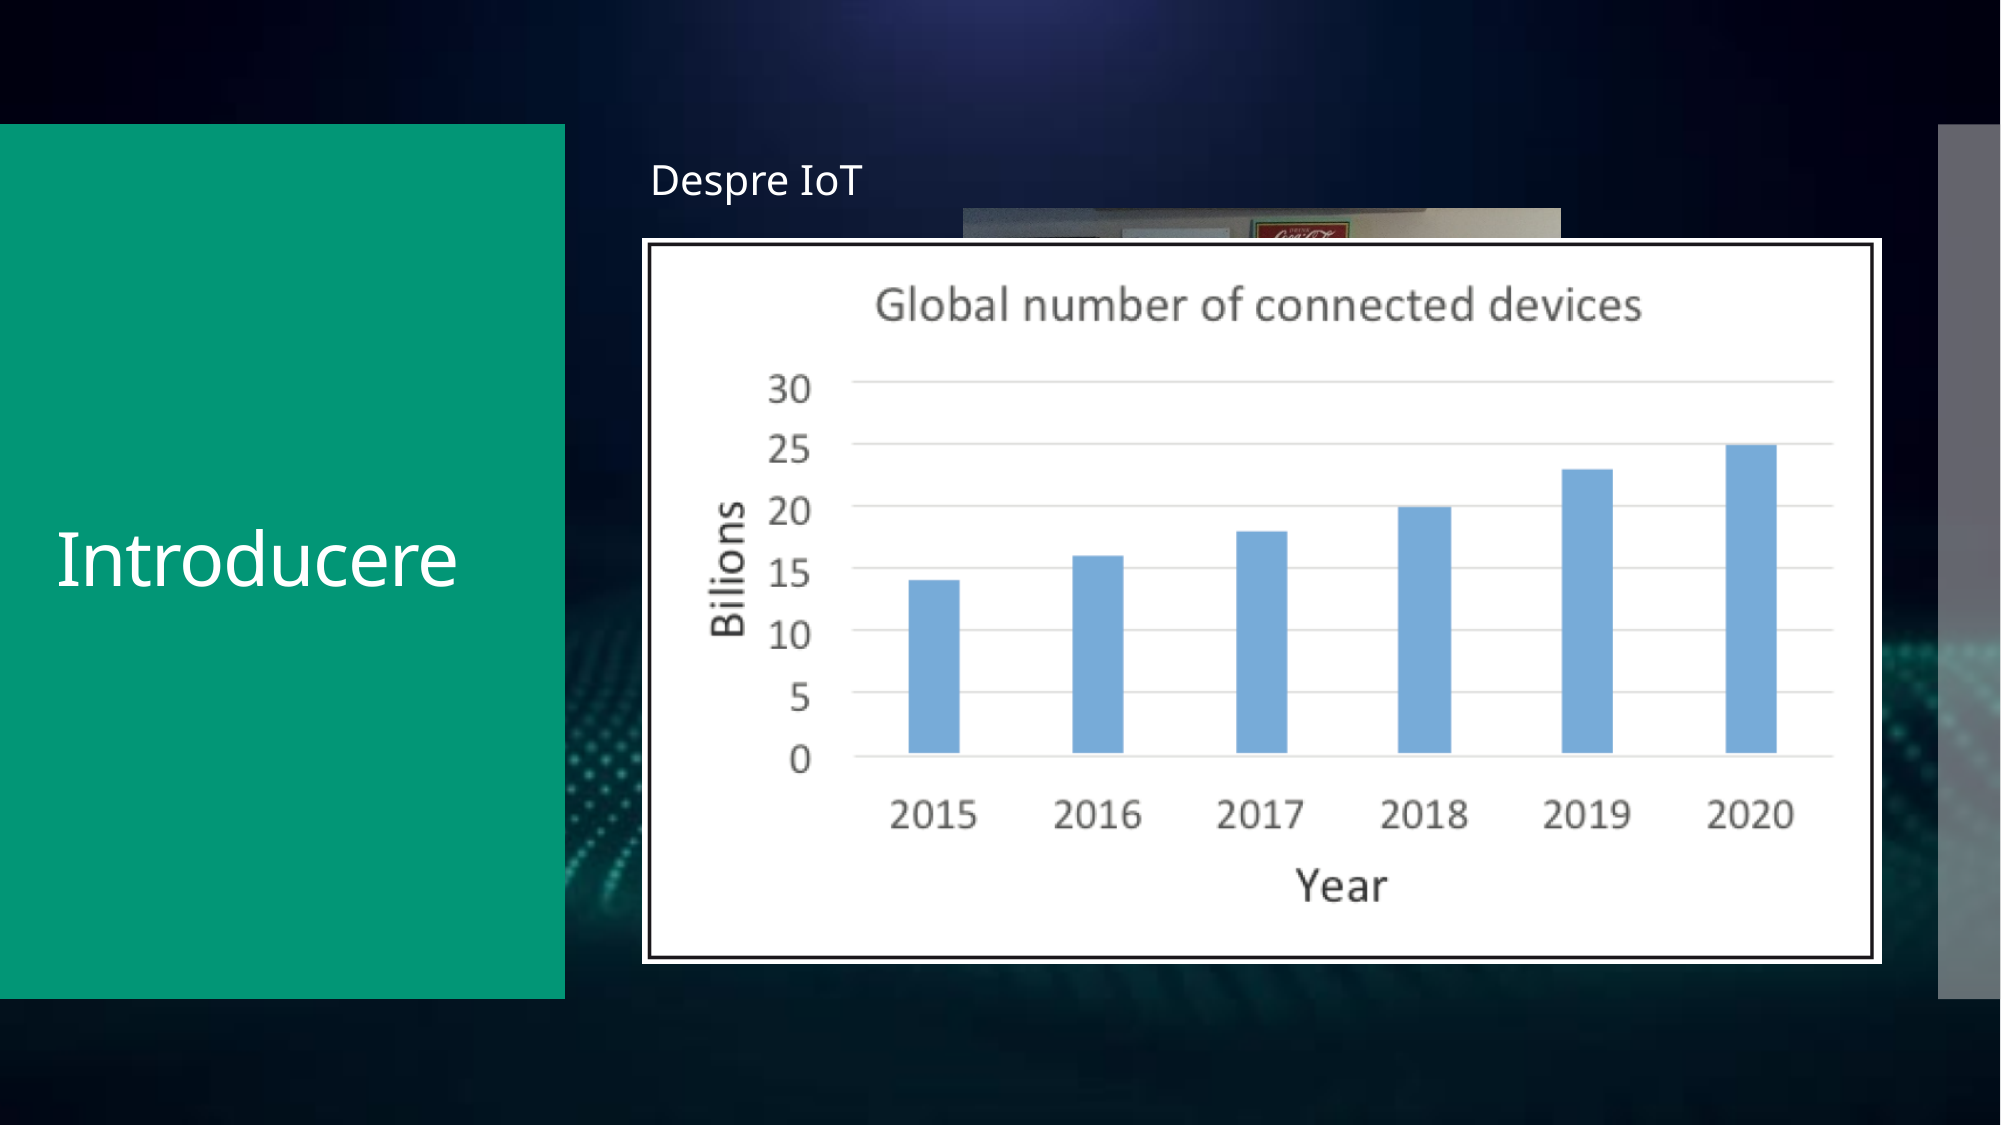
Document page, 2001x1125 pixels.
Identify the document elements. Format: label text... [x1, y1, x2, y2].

picture [642, 208, 1882, 964]
list Despre IoT [634, 141, 1835, 222]
title Introducere [41, 184, 526, 940]
